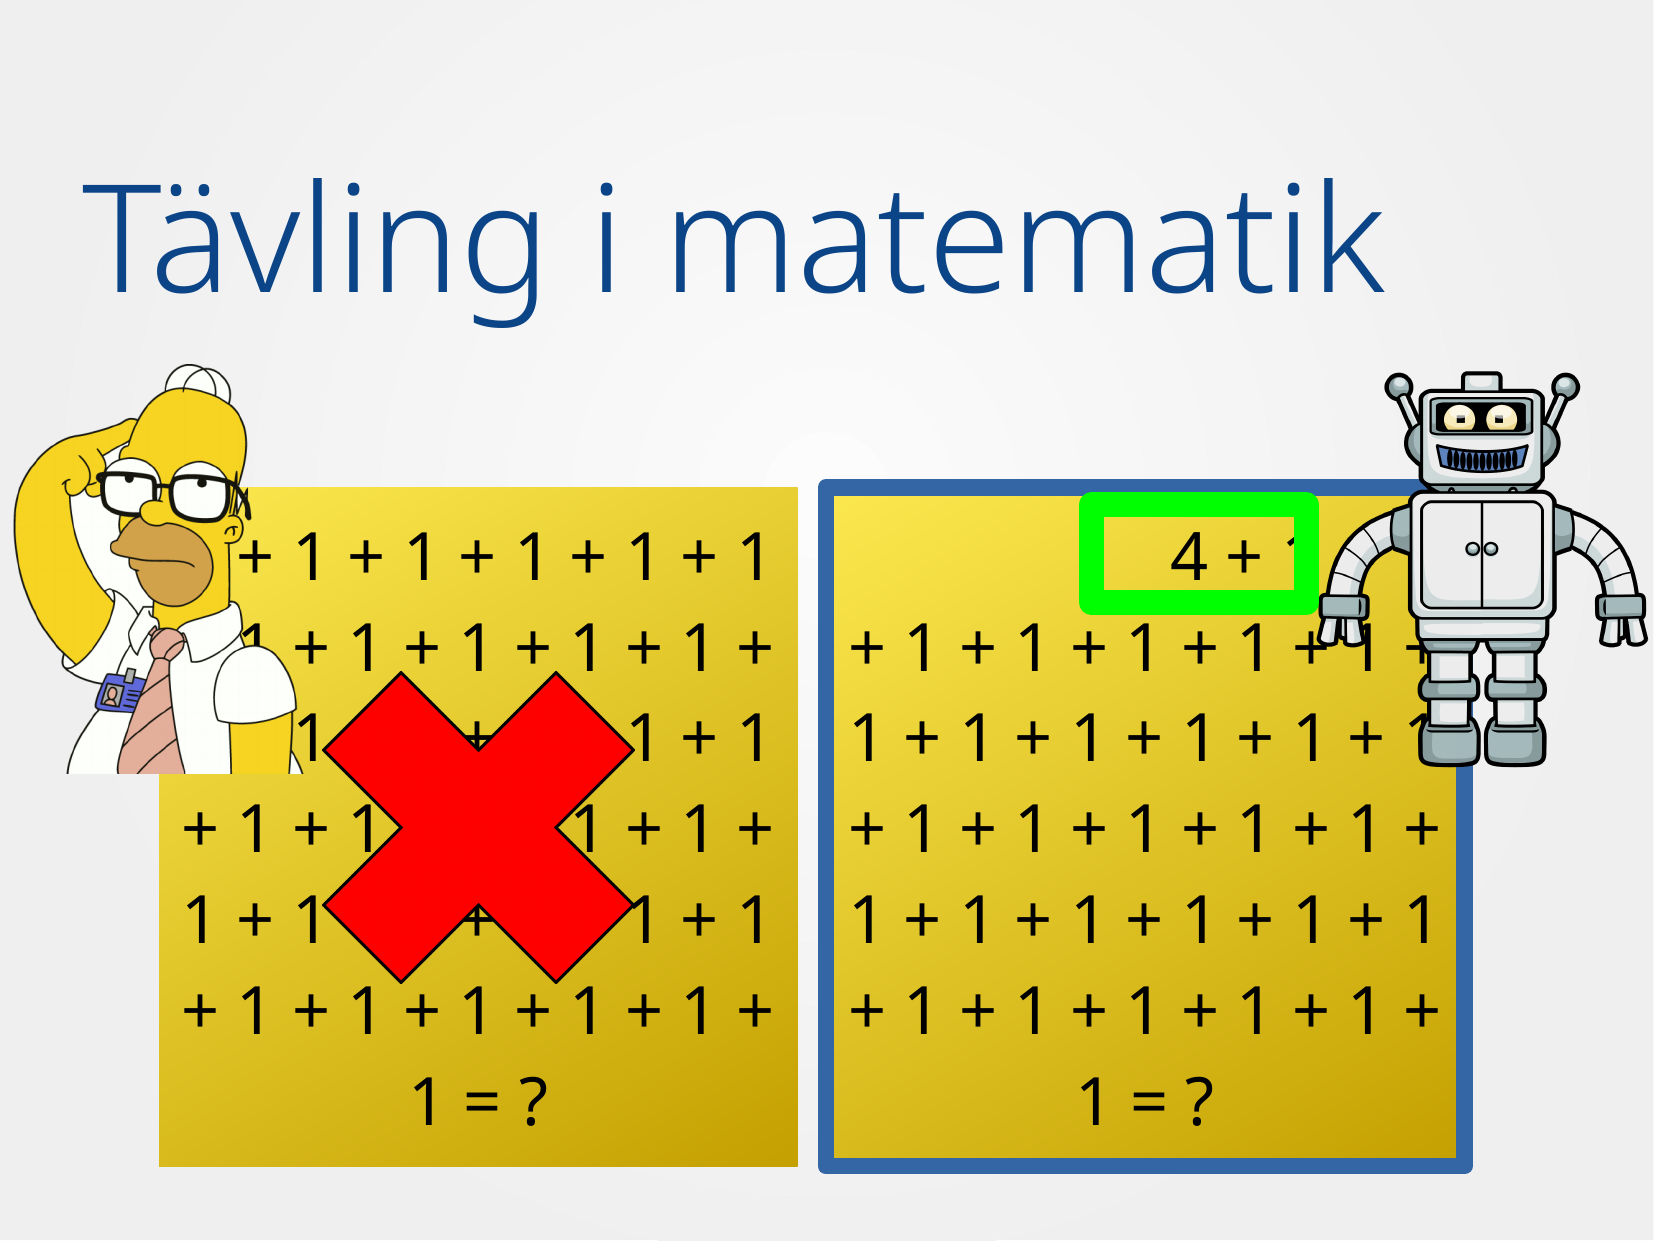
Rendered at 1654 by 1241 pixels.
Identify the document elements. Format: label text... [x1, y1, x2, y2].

picture [1312, 364, 1653, 775]
title Tävling i matematik [82, 80, 1654, 337]
list 1 + 1 + 1 + 1 + 1 + 1 + 1 + 1 + 1 + 1 + 1 + 1 + 1 + 1 + 1 + 1 + 1 + 1 + 1 + 1 + 1 + 1 + 1 + 1 + 1 + 1 + 1 + 1 + 1 + 1 + 1 + 1 + 1 + 1 = ? [159, 487, 798, 1167]
list 4 + 1 + 1 + 1 + 1 + 1 + 1 + 1 + 1 + 1 + 1 + 1 + 1 + 1 + 1 + 1 + 1 + 1 + 1 + 1 + 1 + 1 + 1 + 1 + 1 + 1 + 1 + 1 + 1 + 1 + 1 = ? [825, 487, 1465, 1167]
picture [0, 364, 313, 774]
list 4 + 1 + 1 + 1 + 1 + 1 + 1 + 1 + 1 + 1 + 1 + 1 + 1 + 1 + 1 + 1 + 1 + 1 + 1 + 1 + 1 + 1 + 1 + 1 + 1 + 1 + 1 + 1 + 1 + 1 + 1 = ? [1104, 517, 1294, 590]
picture [322, 671, 635, 984]
